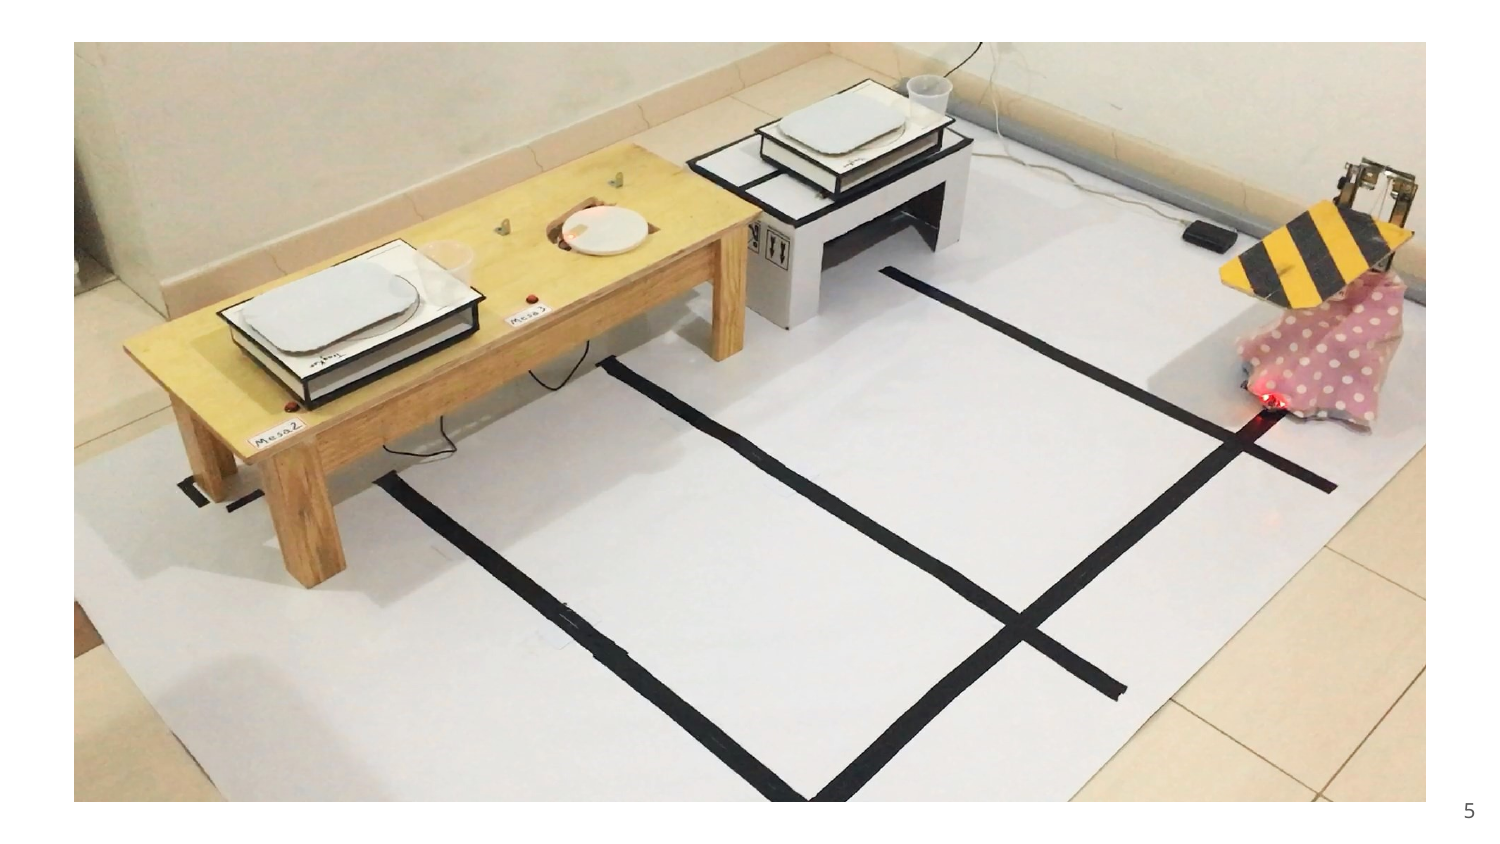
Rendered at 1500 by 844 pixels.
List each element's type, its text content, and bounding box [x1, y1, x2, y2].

slide_number <number> [1400, 779, 1491, 844]
picture [74, 42, 1426, 802]
